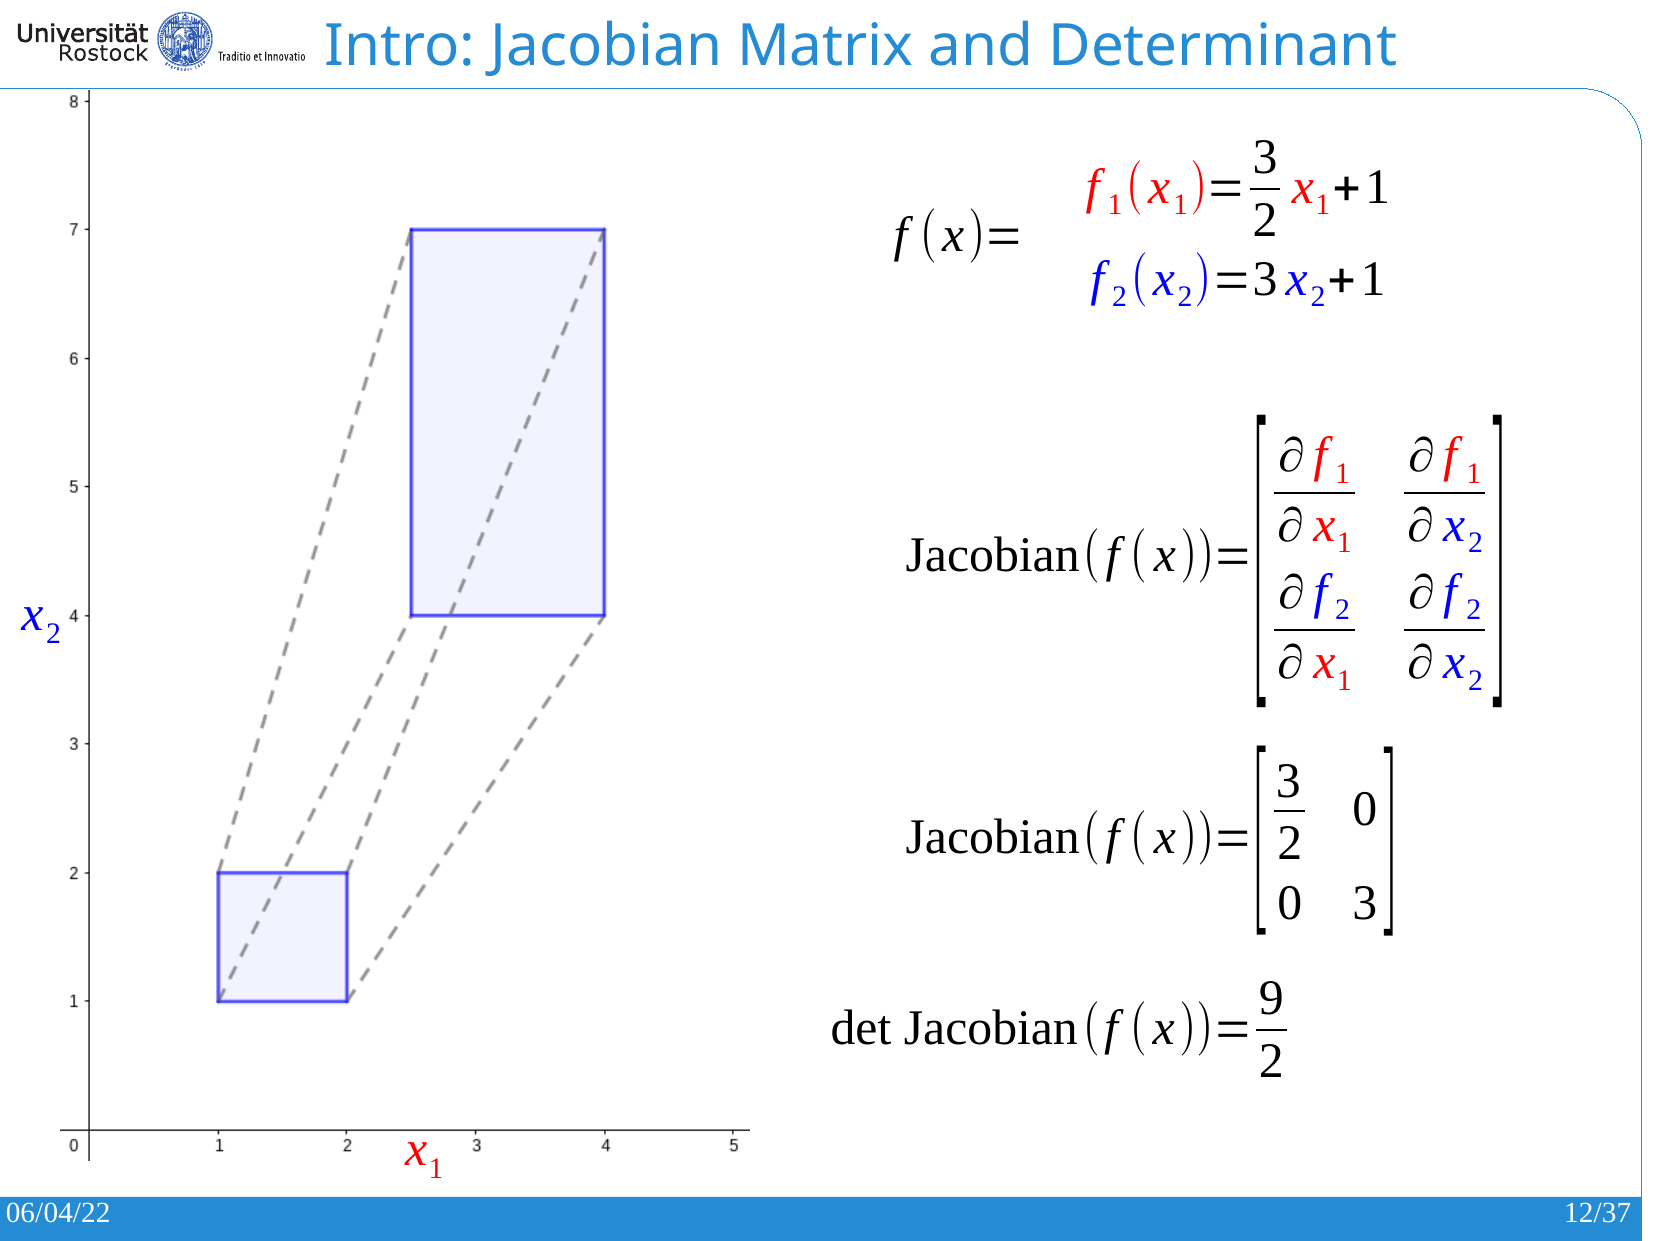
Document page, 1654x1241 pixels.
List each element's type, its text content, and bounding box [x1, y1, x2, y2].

chart [824, 970, 1296, 1089]
chart [897, 744, 1402, 939]
chart [897, 413, 1512, 711]
chart [11, 587, 67, 650]
picture [60, 90, 750, 1161]
chart [885, 205, 1045, 266]
chart [1077, 129, 1396, 314]
chart [395, 1122, 450, 1185]
title Intro: Jacobian Matrix and Determinant [324, 8, 1571, 77]
